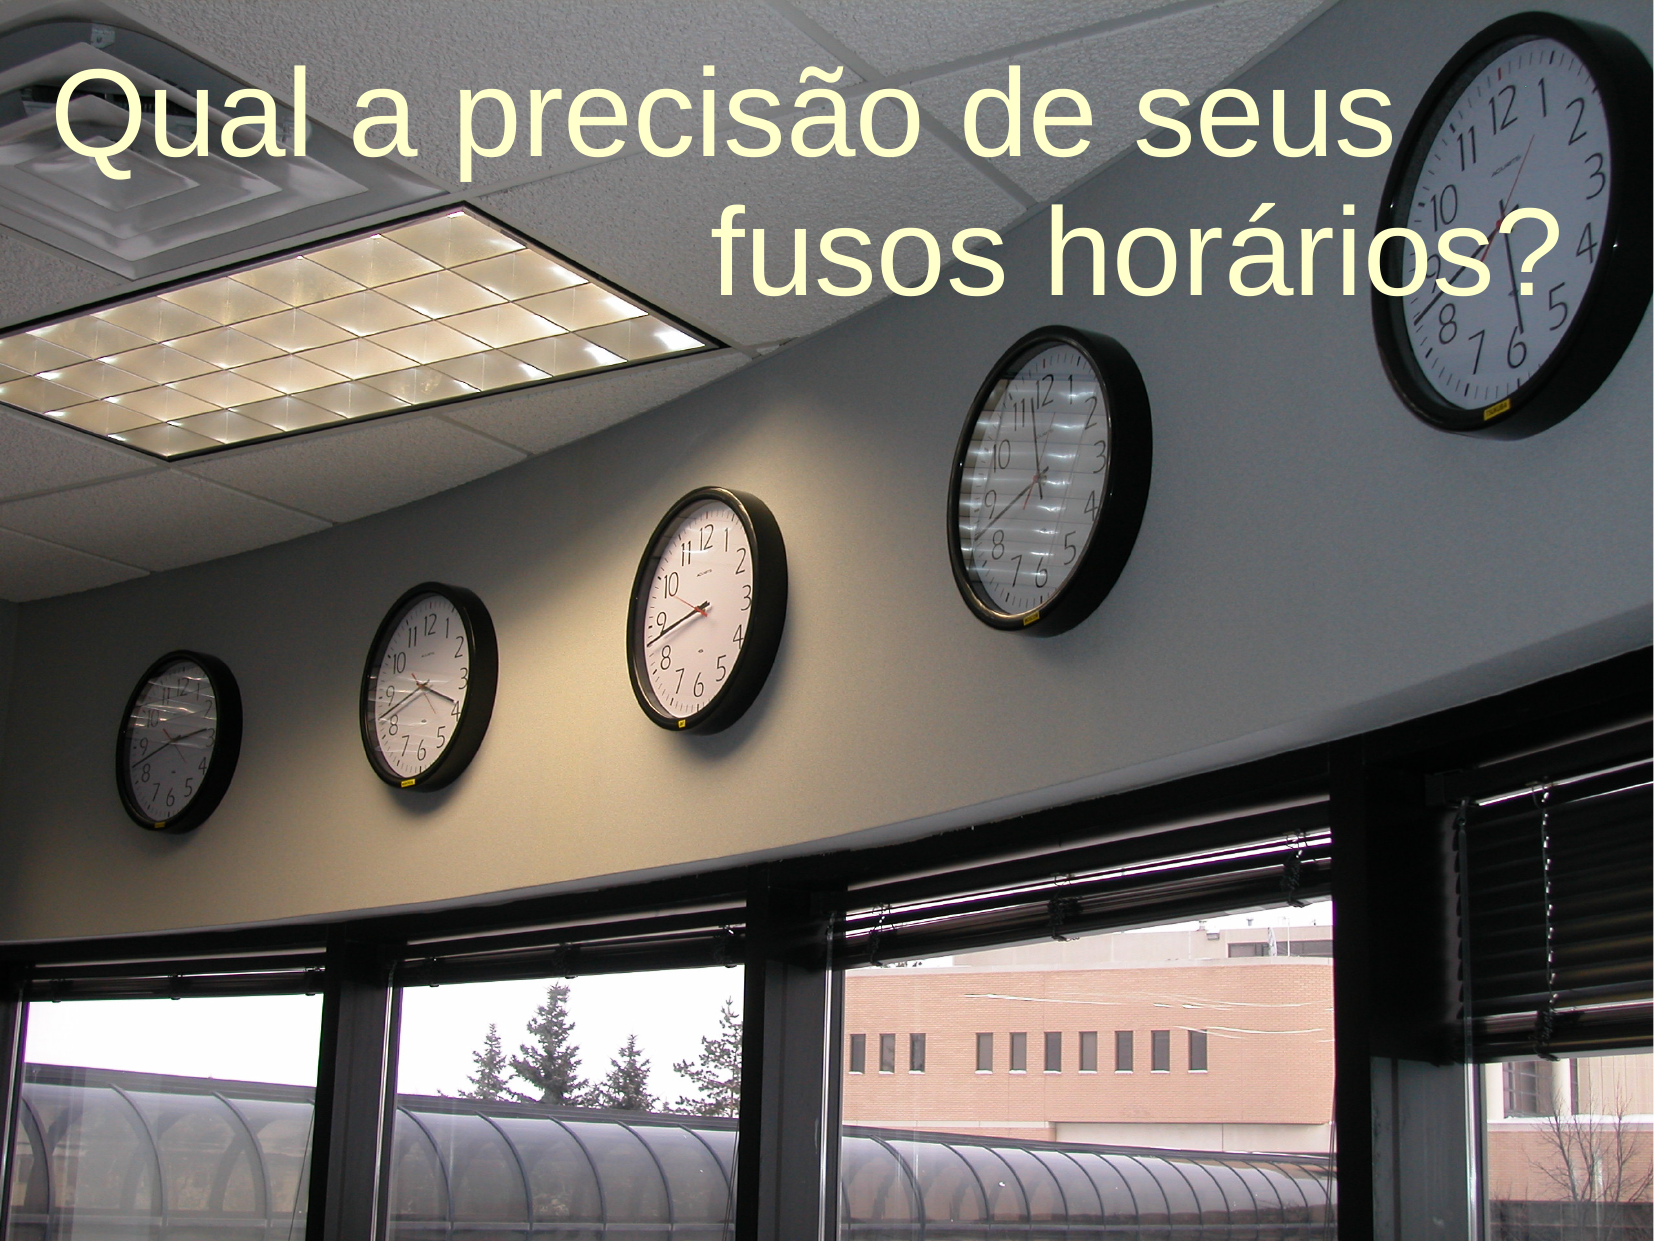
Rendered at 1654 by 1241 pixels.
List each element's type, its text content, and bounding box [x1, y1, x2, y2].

text_box Qual a precisão de seus fusos horários? [35, 35, 1654, 330]
picture [0, 0, 1654, 1241]
